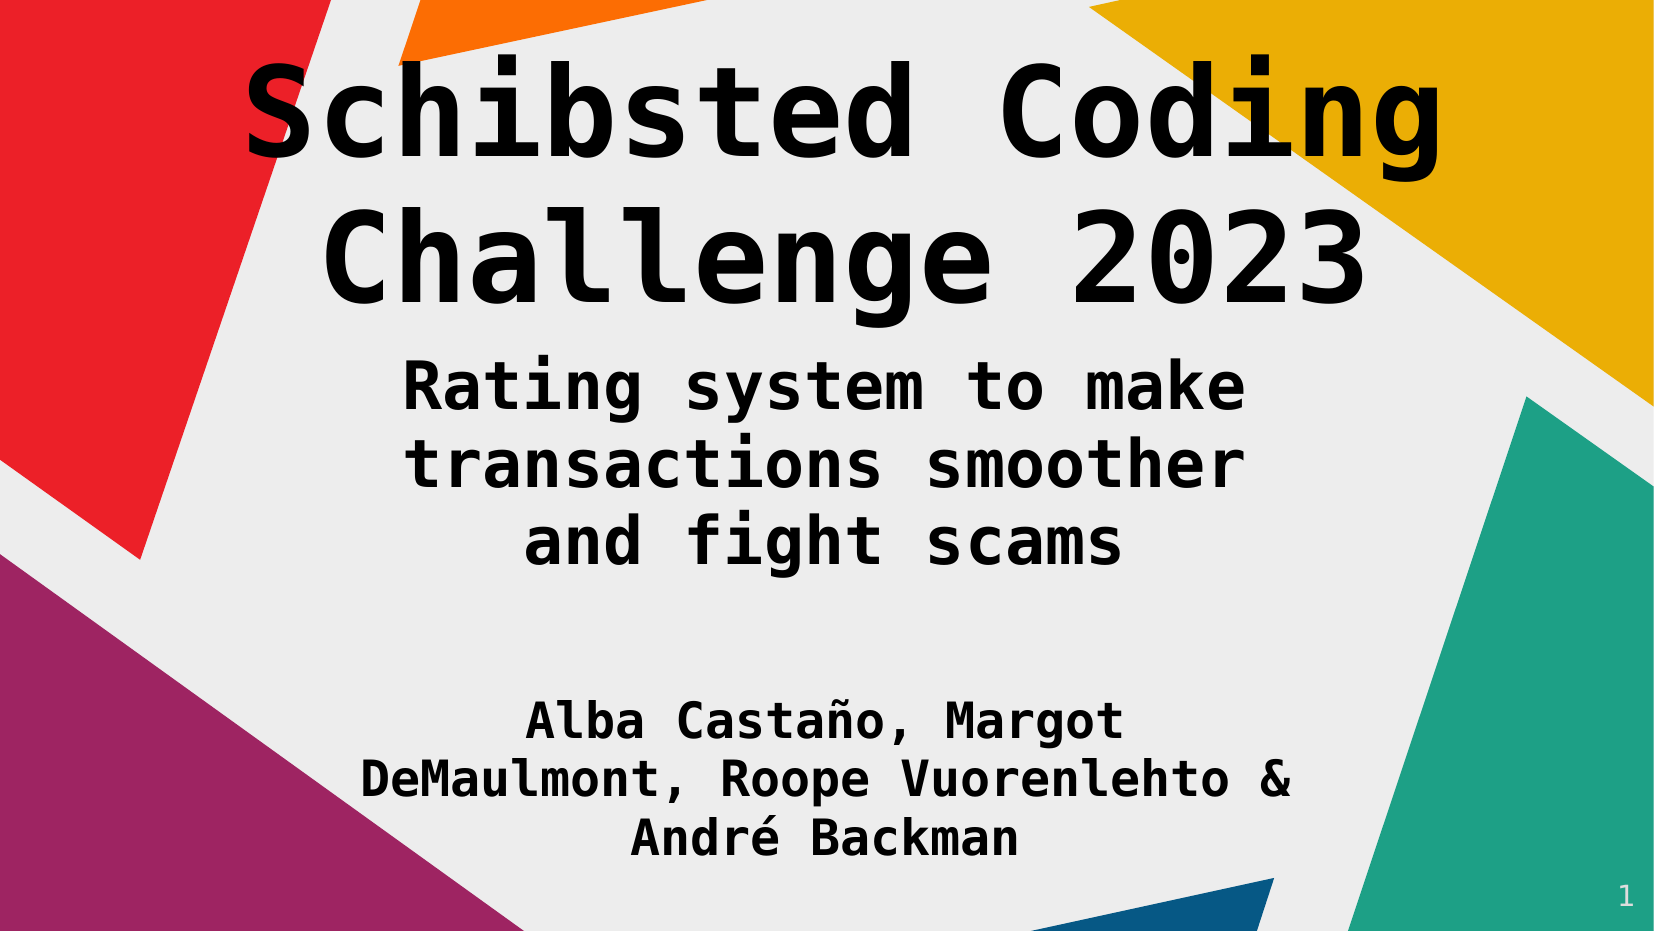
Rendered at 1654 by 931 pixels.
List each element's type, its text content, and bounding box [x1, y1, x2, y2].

title Schibsted Coding Challenge 2023 [157, 22, 1531, 350]
text_box Rating system to make transactions smoother and fight scams Alba Castaño, Margot DeMaulmont, Roope Vuorenlehto & André Backman [360, 344, 1291, 870]
